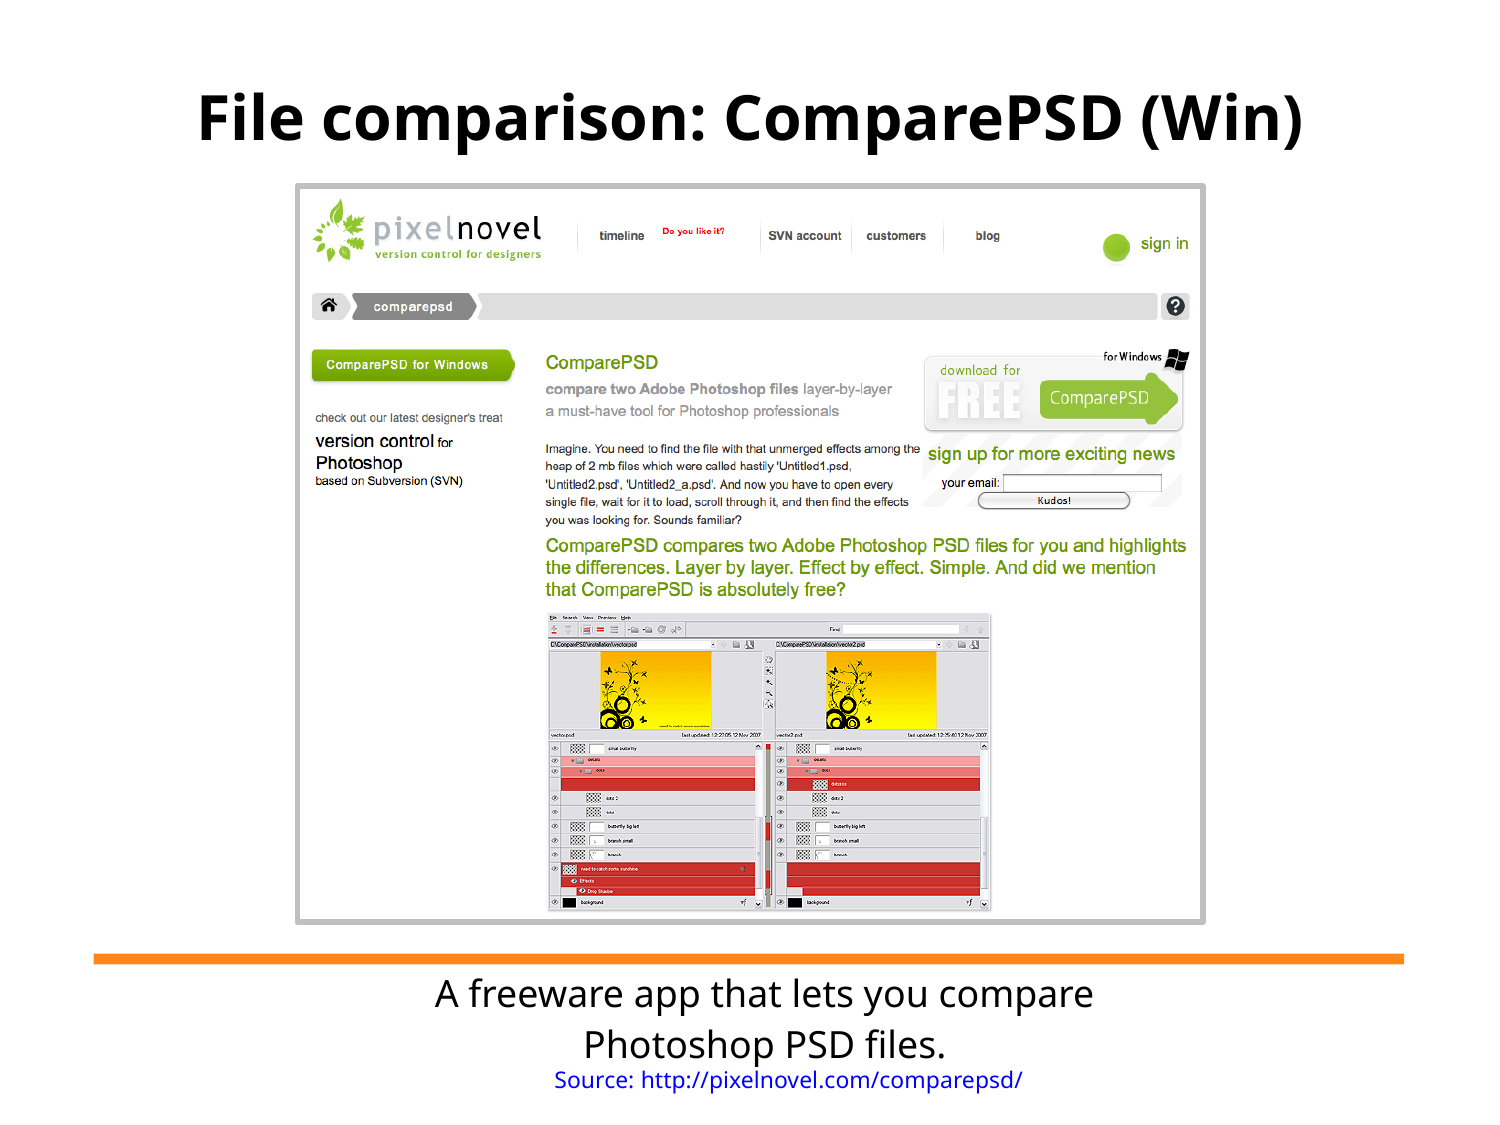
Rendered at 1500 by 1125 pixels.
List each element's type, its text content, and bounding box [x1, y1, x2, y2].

title File comparison: ComparePSD (Win) [75, 45, 1426, 188]
text_box A freeware app that lets you compare Photoshop PSD files. [382, 960, 1148, 1064]
picture [0, 0, 1500, 1125]
text_box Source: http://pixelnovel.com/comparepsd/ [539, 1056, 961, 1098]
